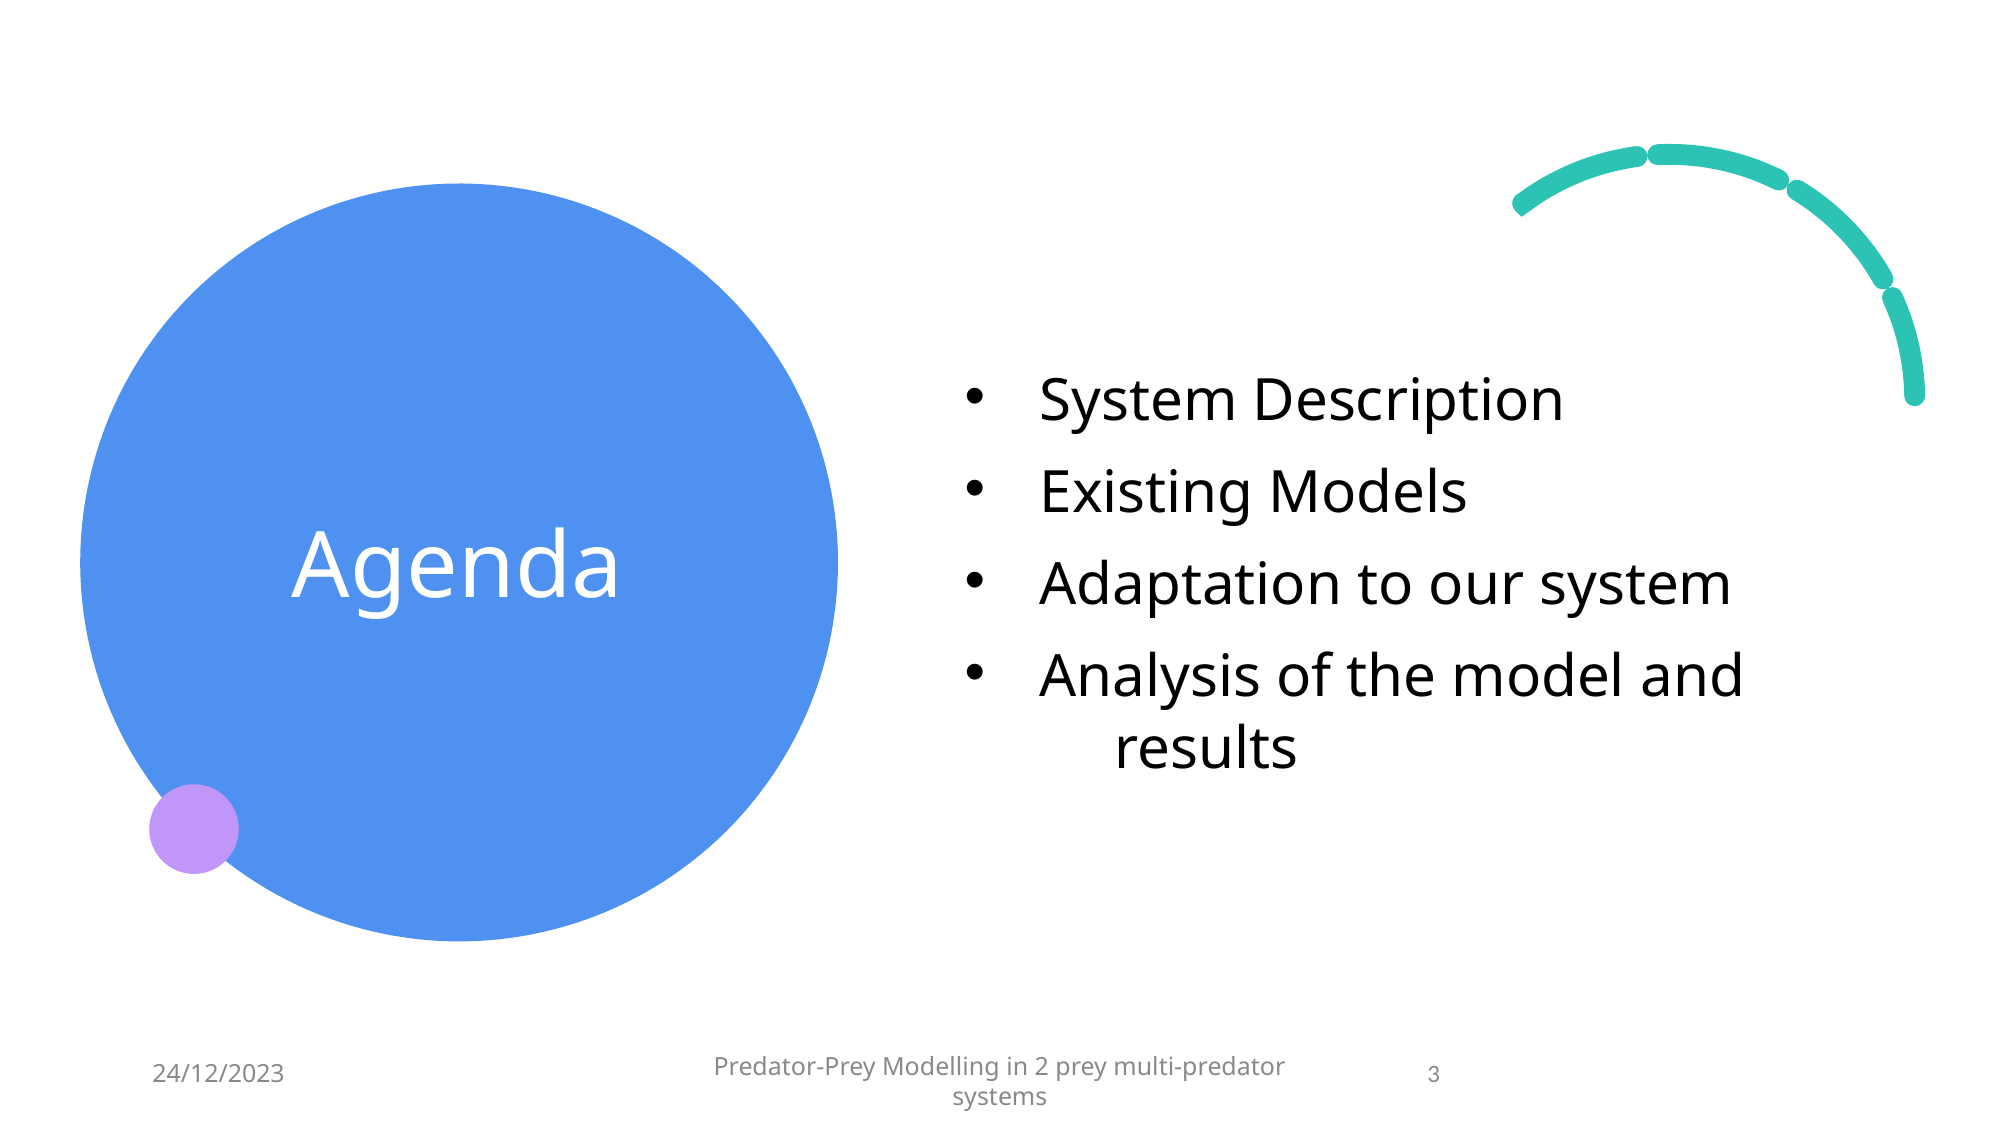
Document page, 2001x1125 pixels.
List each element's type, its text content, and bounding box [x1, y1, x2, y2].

text_box [1412, 1042, 1863, 1103]
list System Description Existing Models Adaptation to our system Analysis of the model and results [949, 250, 1789, 896]
text_box Predator-Prey Modelling in 2 prey multi-predator systems [662, 1042, 1338, 1103]
title Agenda [191, 229, 724, 897]
text_box 24/12/2023 [137, 1042, 588, 1103]
